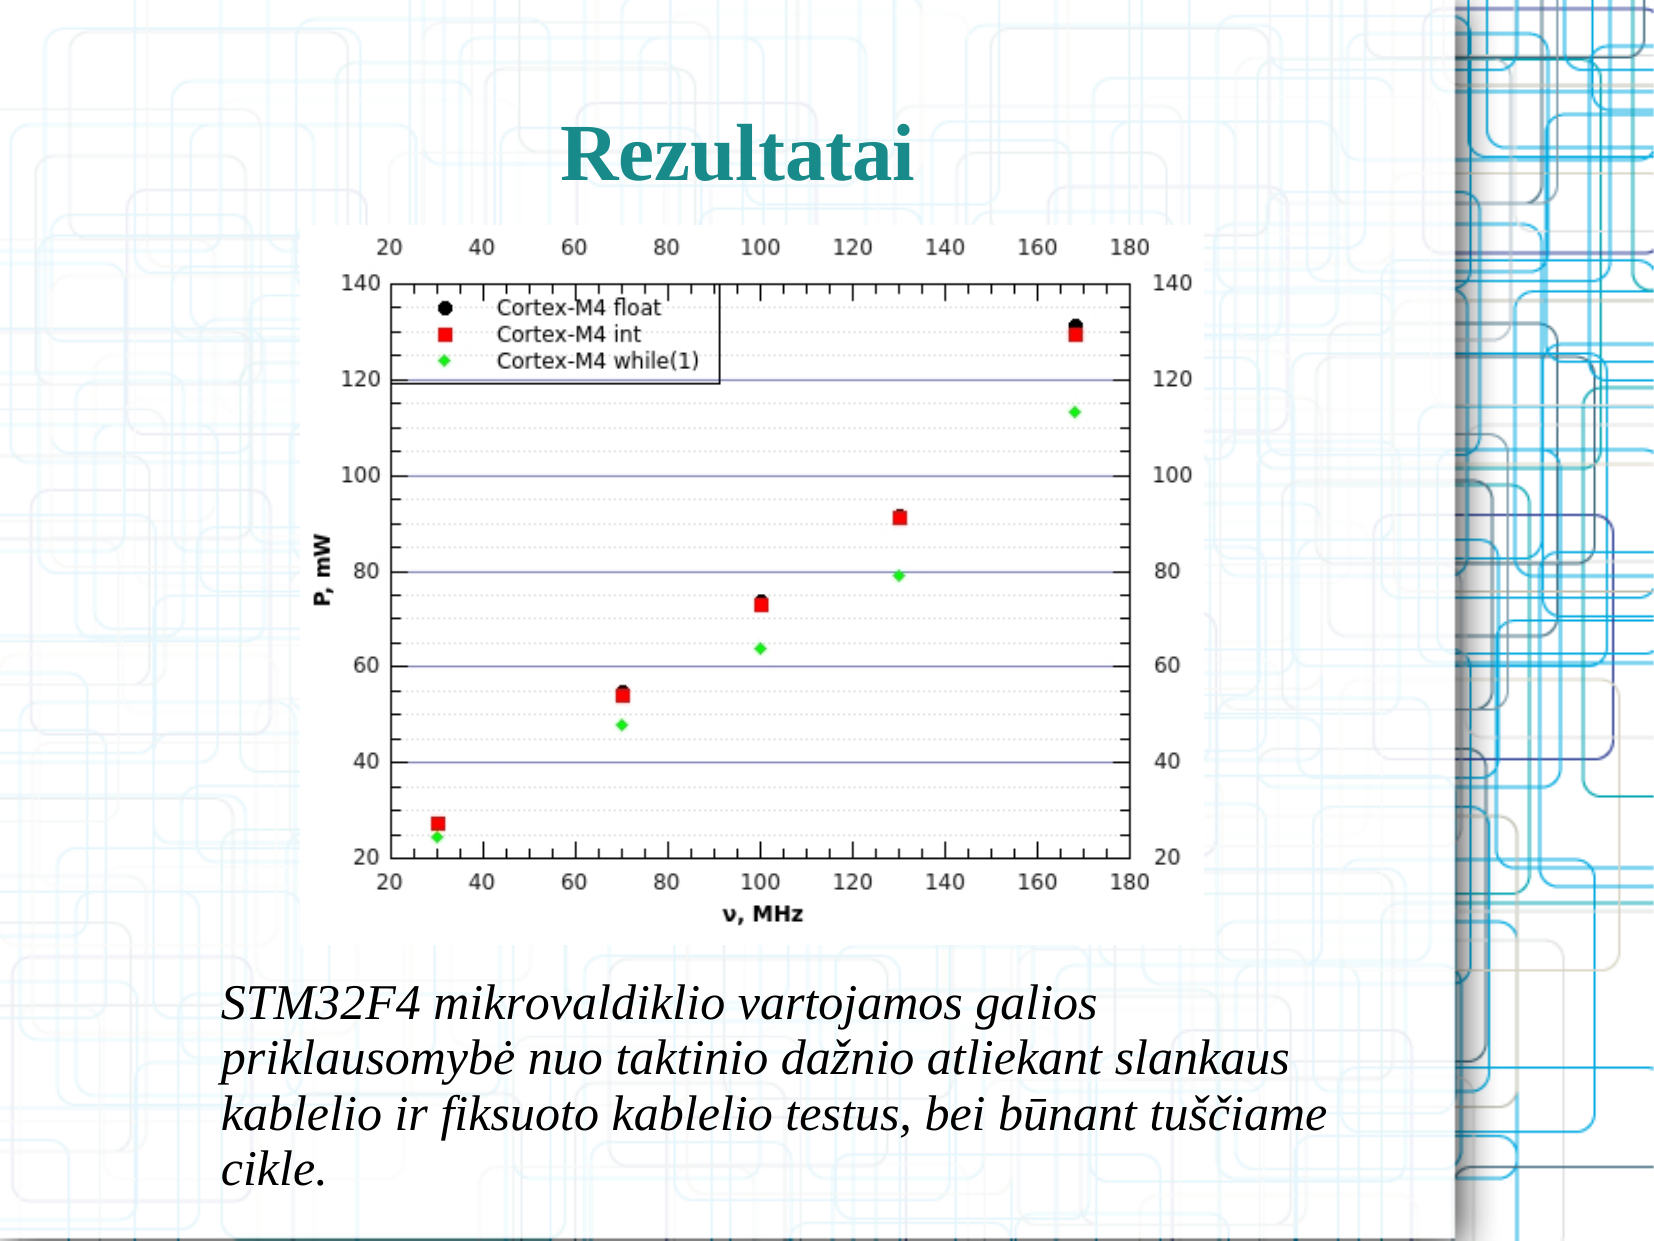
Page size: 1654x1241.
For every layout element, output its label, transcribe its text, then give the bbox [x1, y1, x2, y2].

title Rezultatai [59, 49, 1418, 257]
picture [0, 0, 1654, 1241]
list STM32F4 mikrovaldiklio vartojamos galios priklausomybė nuo taktinio dažnio atliekant slankaus kablelio ir fiksuoto kablelio testus, bei būnant tuščiame cikle. [150, 975, 1351, 1197]
